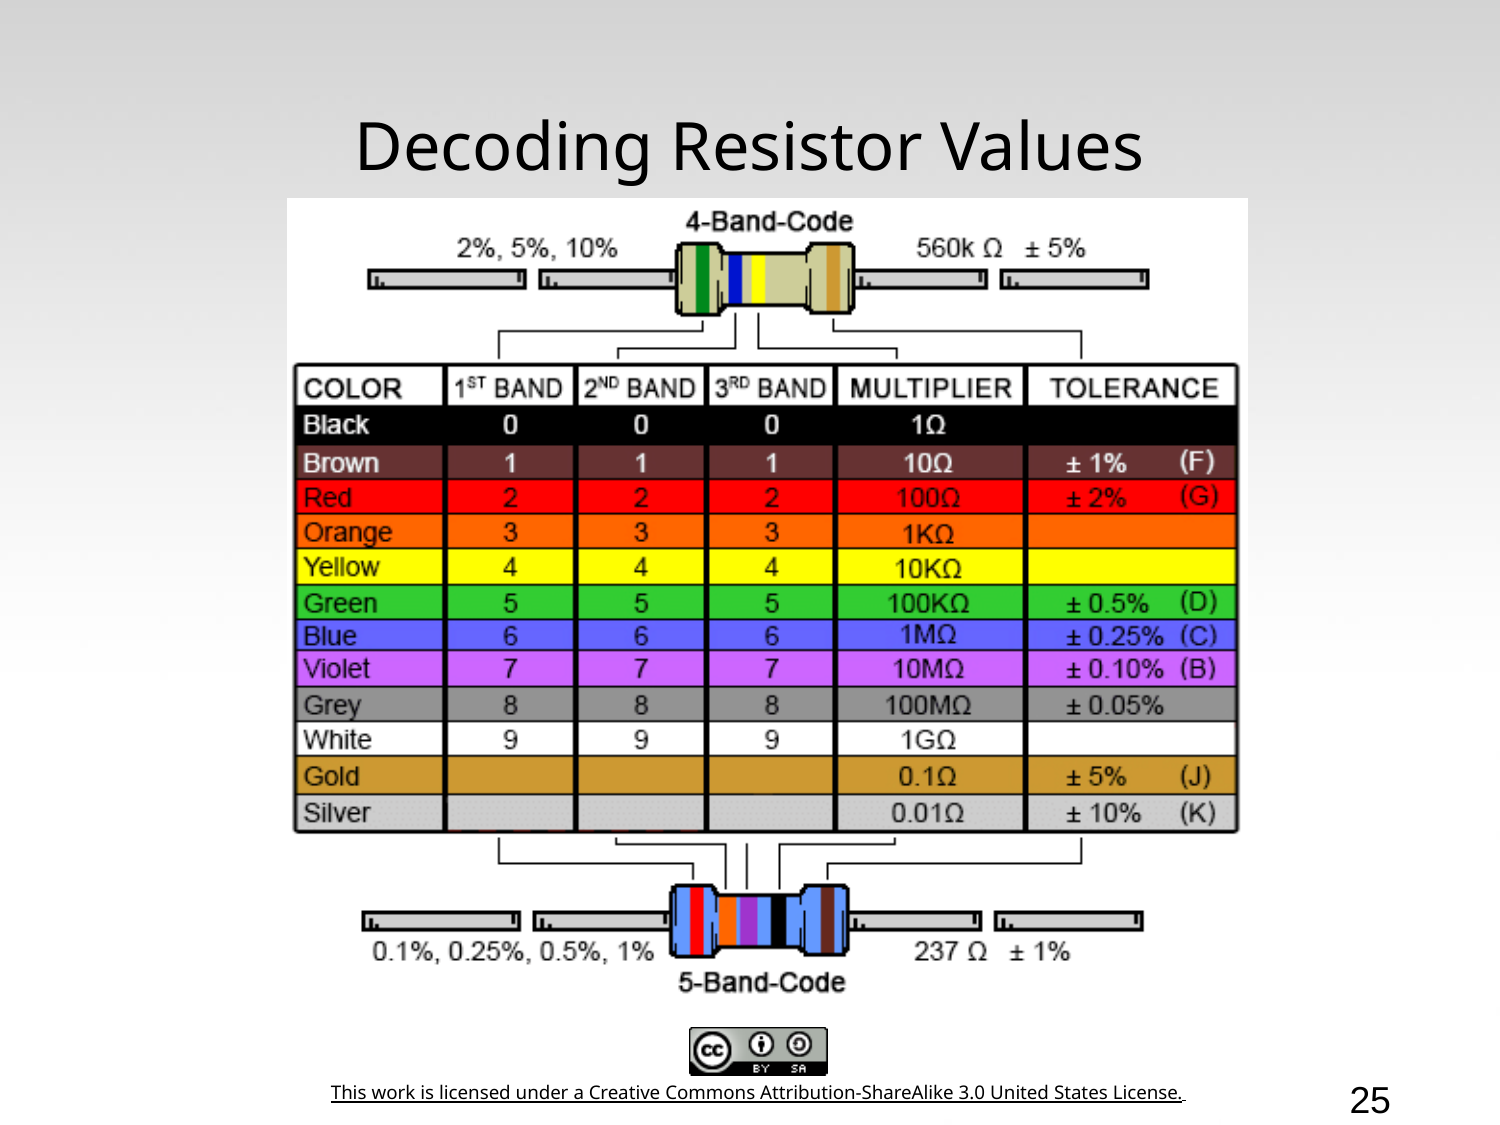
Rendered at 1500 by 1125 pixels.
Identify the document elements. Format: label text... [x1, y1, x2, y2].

title Decoding Resistor Values [112, 49, 1388, 238]
picture [0, 0, 1500, 1125]
